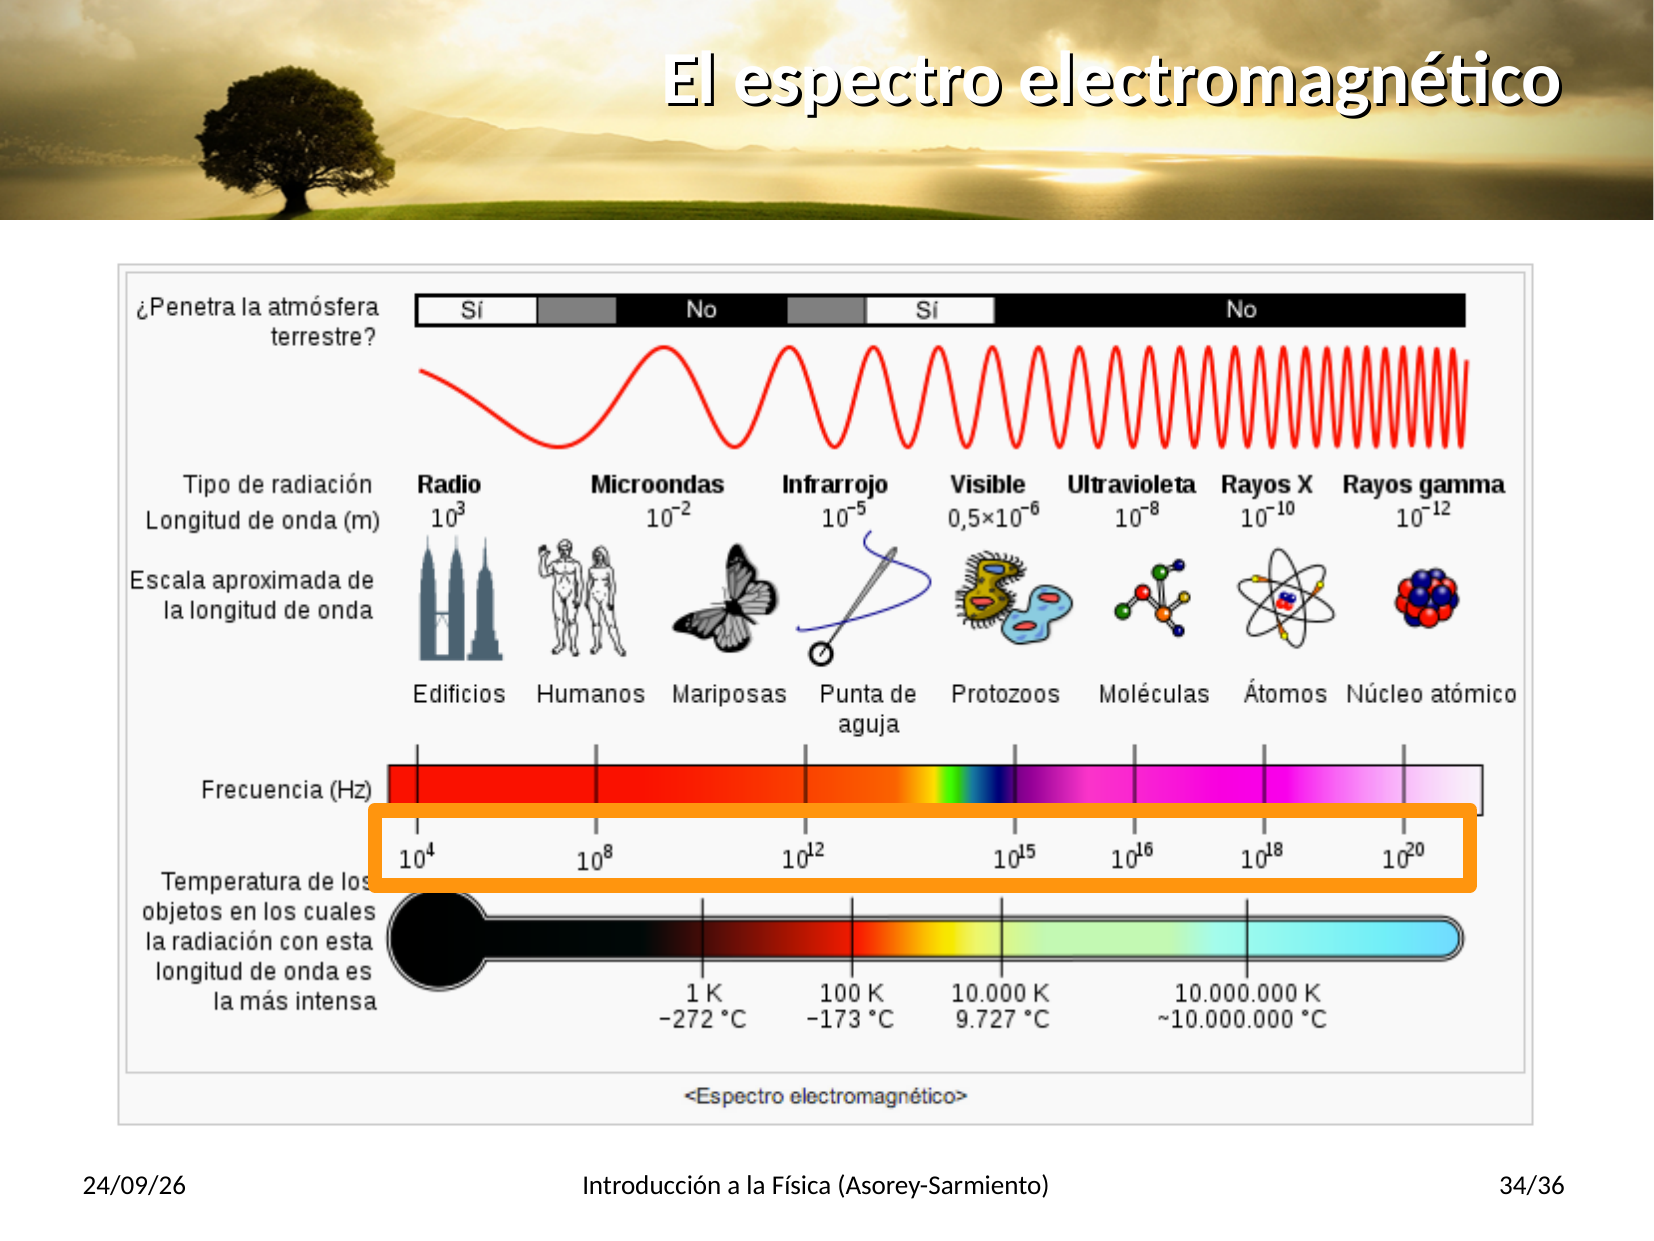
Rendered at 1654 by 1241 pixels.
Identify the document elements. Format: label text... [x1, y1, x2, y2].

picture [108, 254, 1546, 1141]
title El espectro electromagnético [75, 19, 1564, 151]
picture [0, 0, 1654, 220]
